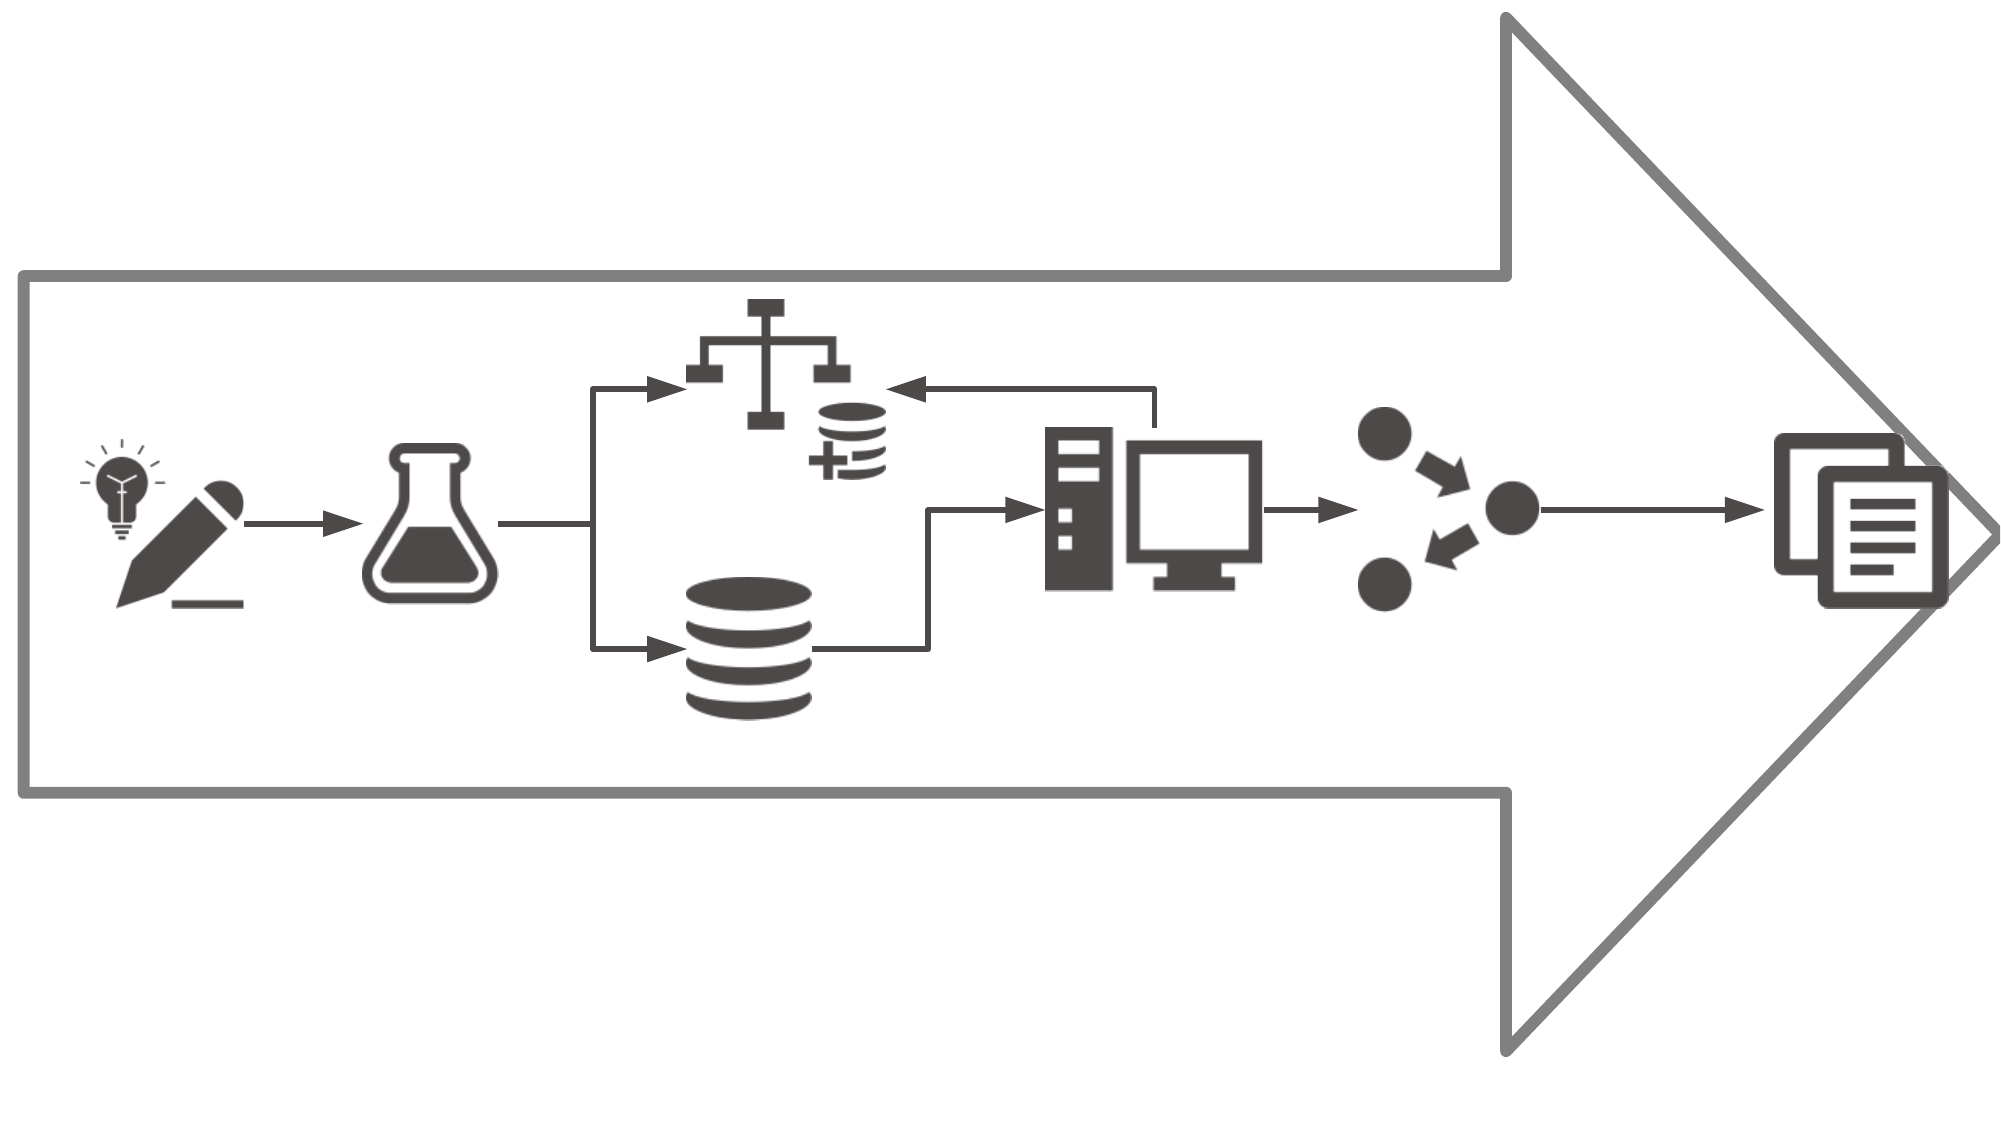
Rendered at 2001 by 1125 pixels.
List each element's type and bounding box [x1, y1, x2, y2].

picture [1358, 407, 1541, 613]
picture [80, 439, 245, 609]
picture [686, 299, 886, 480]
text_box [23, 17, 1929, 1052]
picture [686, 577, 812, 721]
picture [362, 443, 499, 605]
picture [1045, 427, 1264, 593]
text_box [1949, 480, 2001, 589]
picture [1774, 433, 1949, 609]
